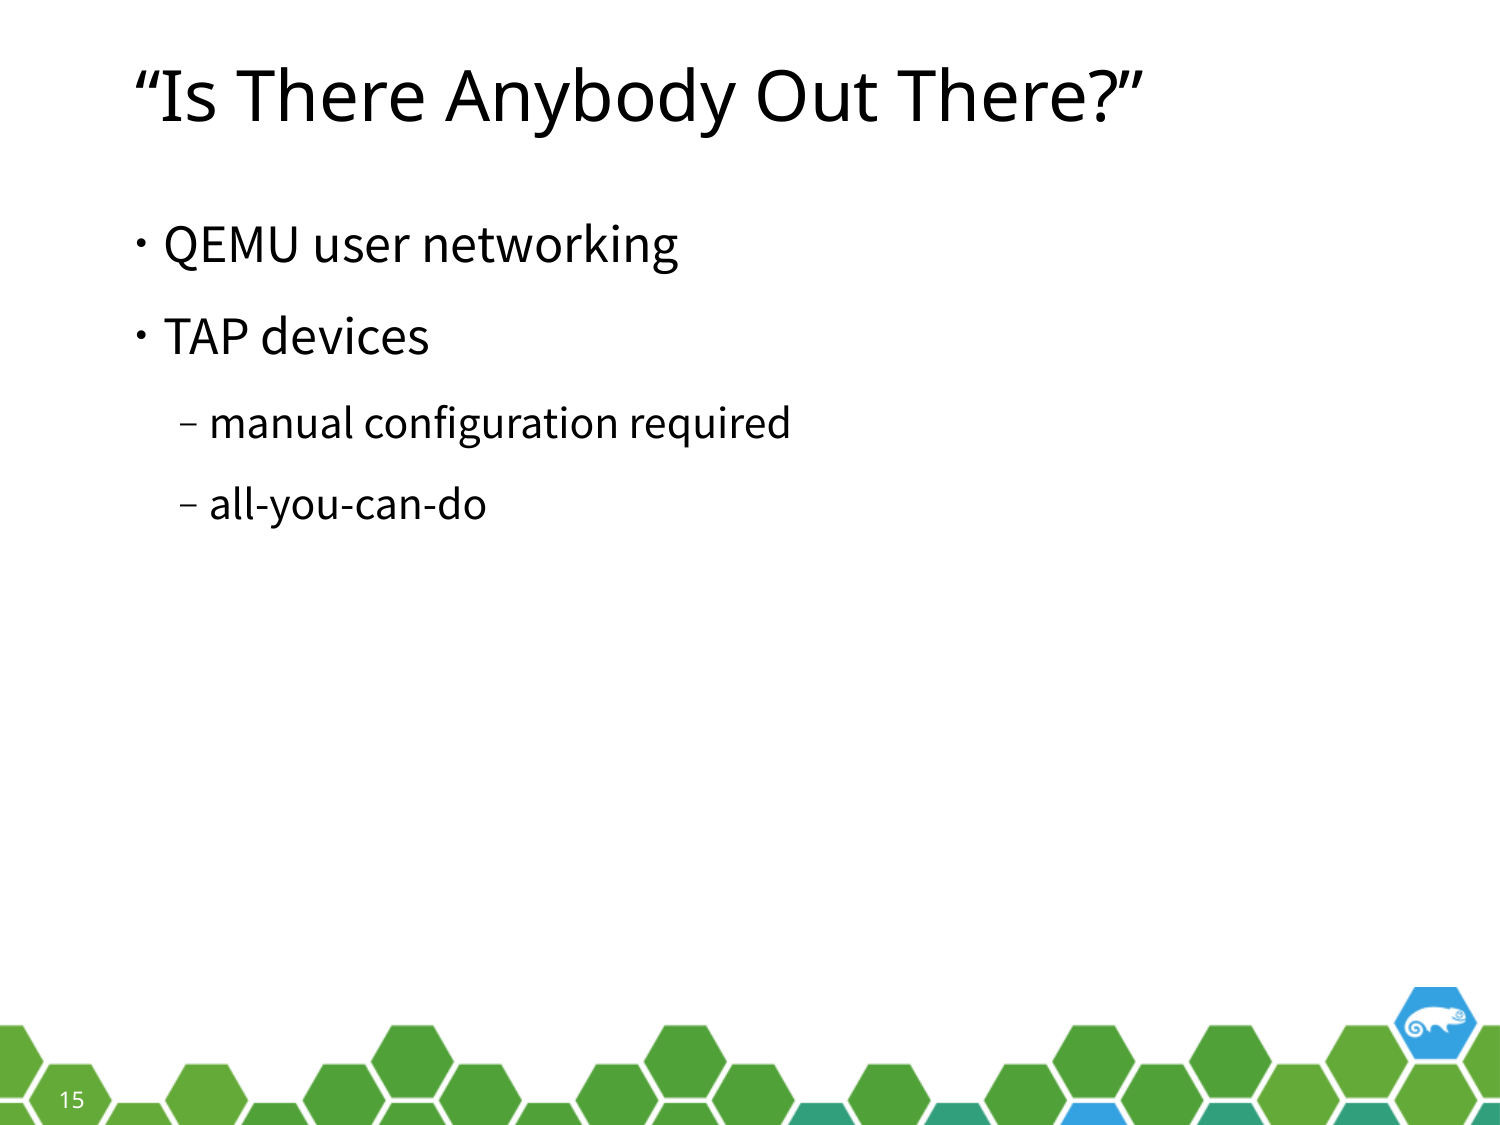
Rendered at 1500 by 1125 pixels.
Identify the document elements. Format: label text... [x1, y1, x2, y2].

picture [0, 987, 1500, 1125]
title “Is There Anybody Out There?” [135, 12, 1372, 175]
list QEMU user networking TAP devices manual configuration required all-you-can-do [135, 208, 1372, 862]
